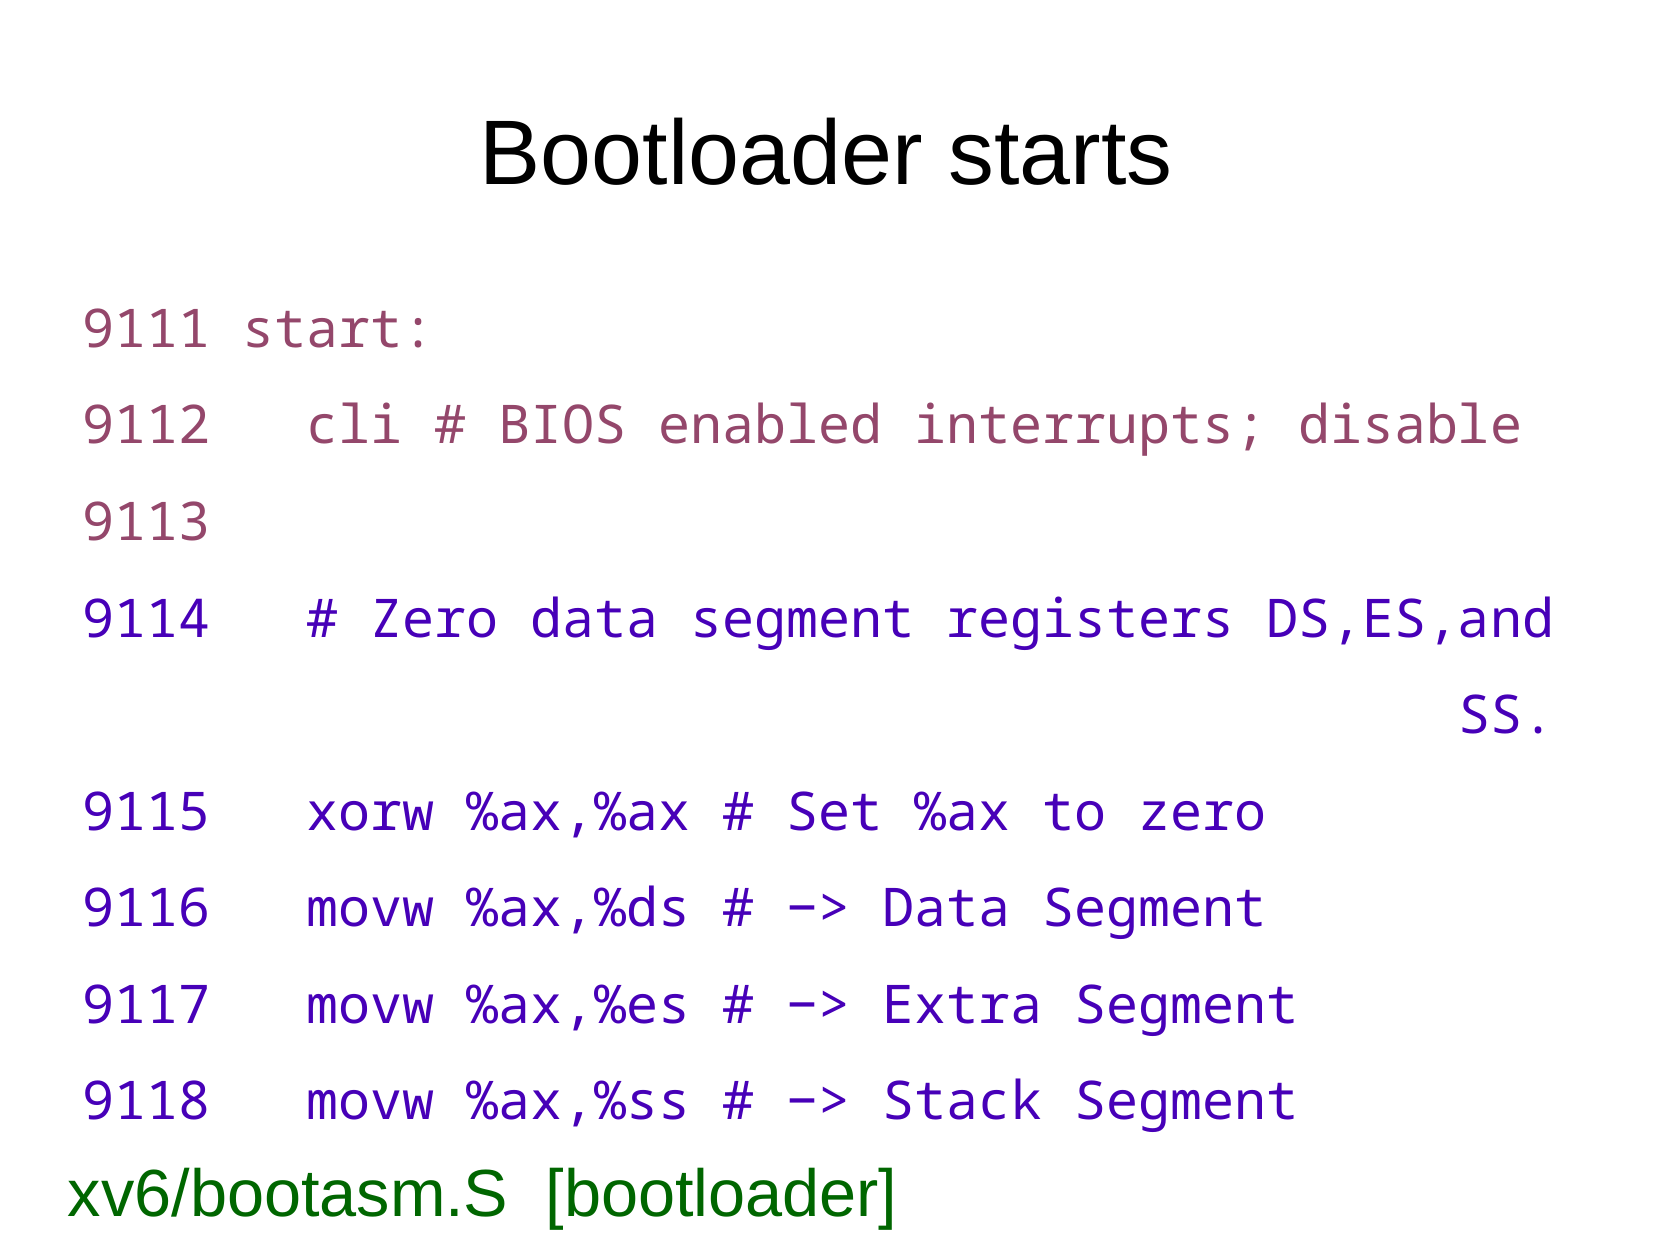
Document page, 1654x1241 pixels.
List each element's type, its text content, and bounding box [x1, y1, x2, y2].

text_box xv6/bootasm.S [bootloader] [53, 1148, 938, 1238]
title Bootloader starts [82, 49, 1571, 257]
list 9111 start: 9112 cli # BIOS enabled interrupts; disable 9113 9114 # Zero data segment registers DS,ES,and SS. 9115 xorw %ax,%ax # Set %ax to zero 9116 movw %ax,%ds # −> Data Segment 9117 movw %ax,%es # −> Extra Segment 9118 movw %ax,%ss # −> Stack Segment [82, 290, 1571, 1163]
